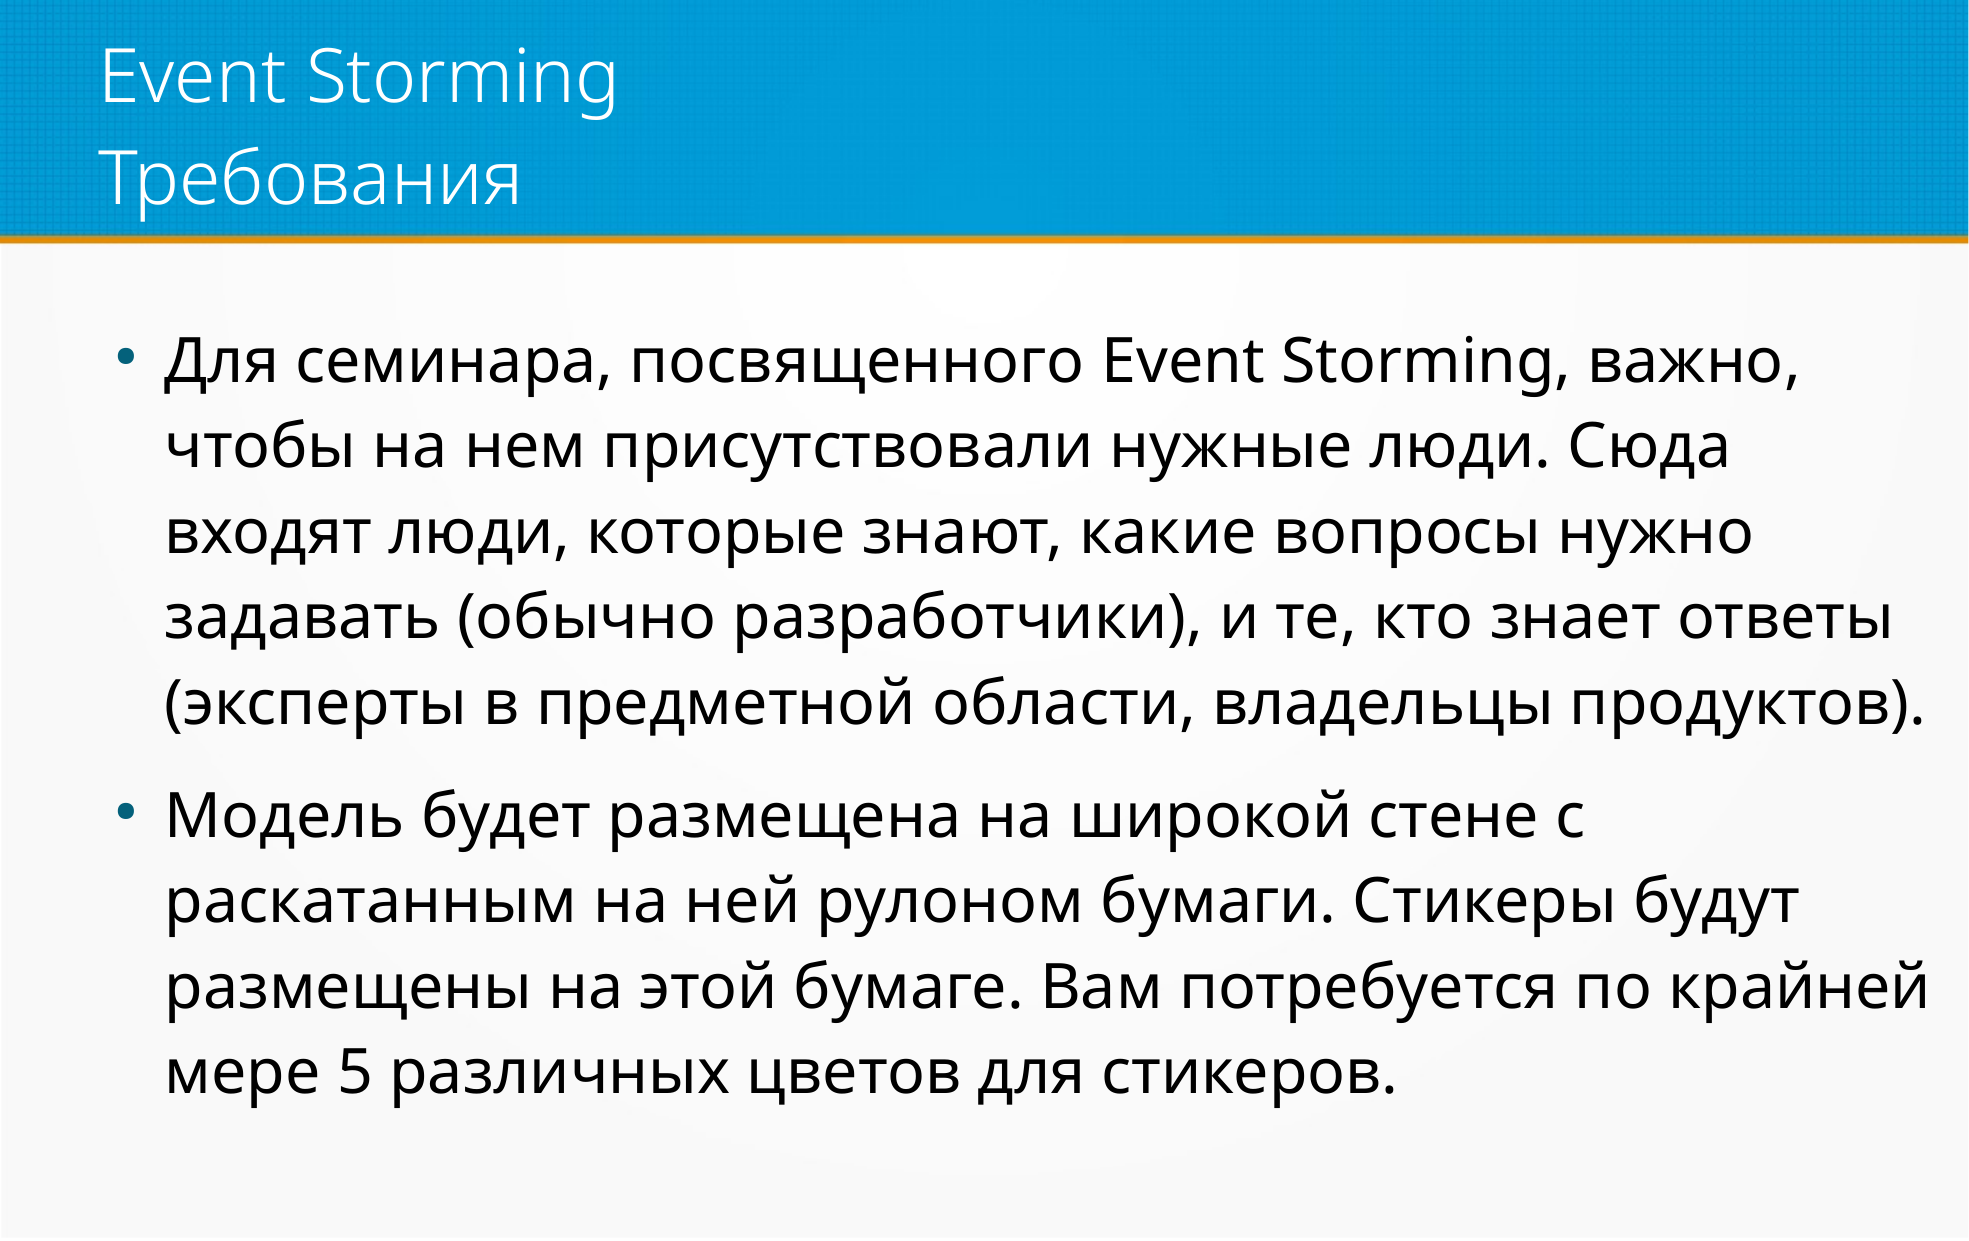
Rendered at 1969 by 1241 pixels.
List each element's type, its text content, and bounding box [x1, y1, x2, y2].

list Для семинара, посвященного Event Storming, важно, чтобы на нем присутствовали нужные люди. Сюда входят люди, которые знают, какие вопросы нужно задавать (обычно разработчики), и те, кто знает ответы (эксперты в предметной области, владельцы продуктов). Модель будет размещена на широкой стене с раскатанным на ней рулоном бумаги. Стикеры будут размещены на этой бумаге. Вам потребуется по крайней мере 5 различных цветов для стикеров. [98, 315, 1938, 1158]
title Event Storming Требования [98, 19, 1870, 227]
picture [0, 233, 1969, 1241]
